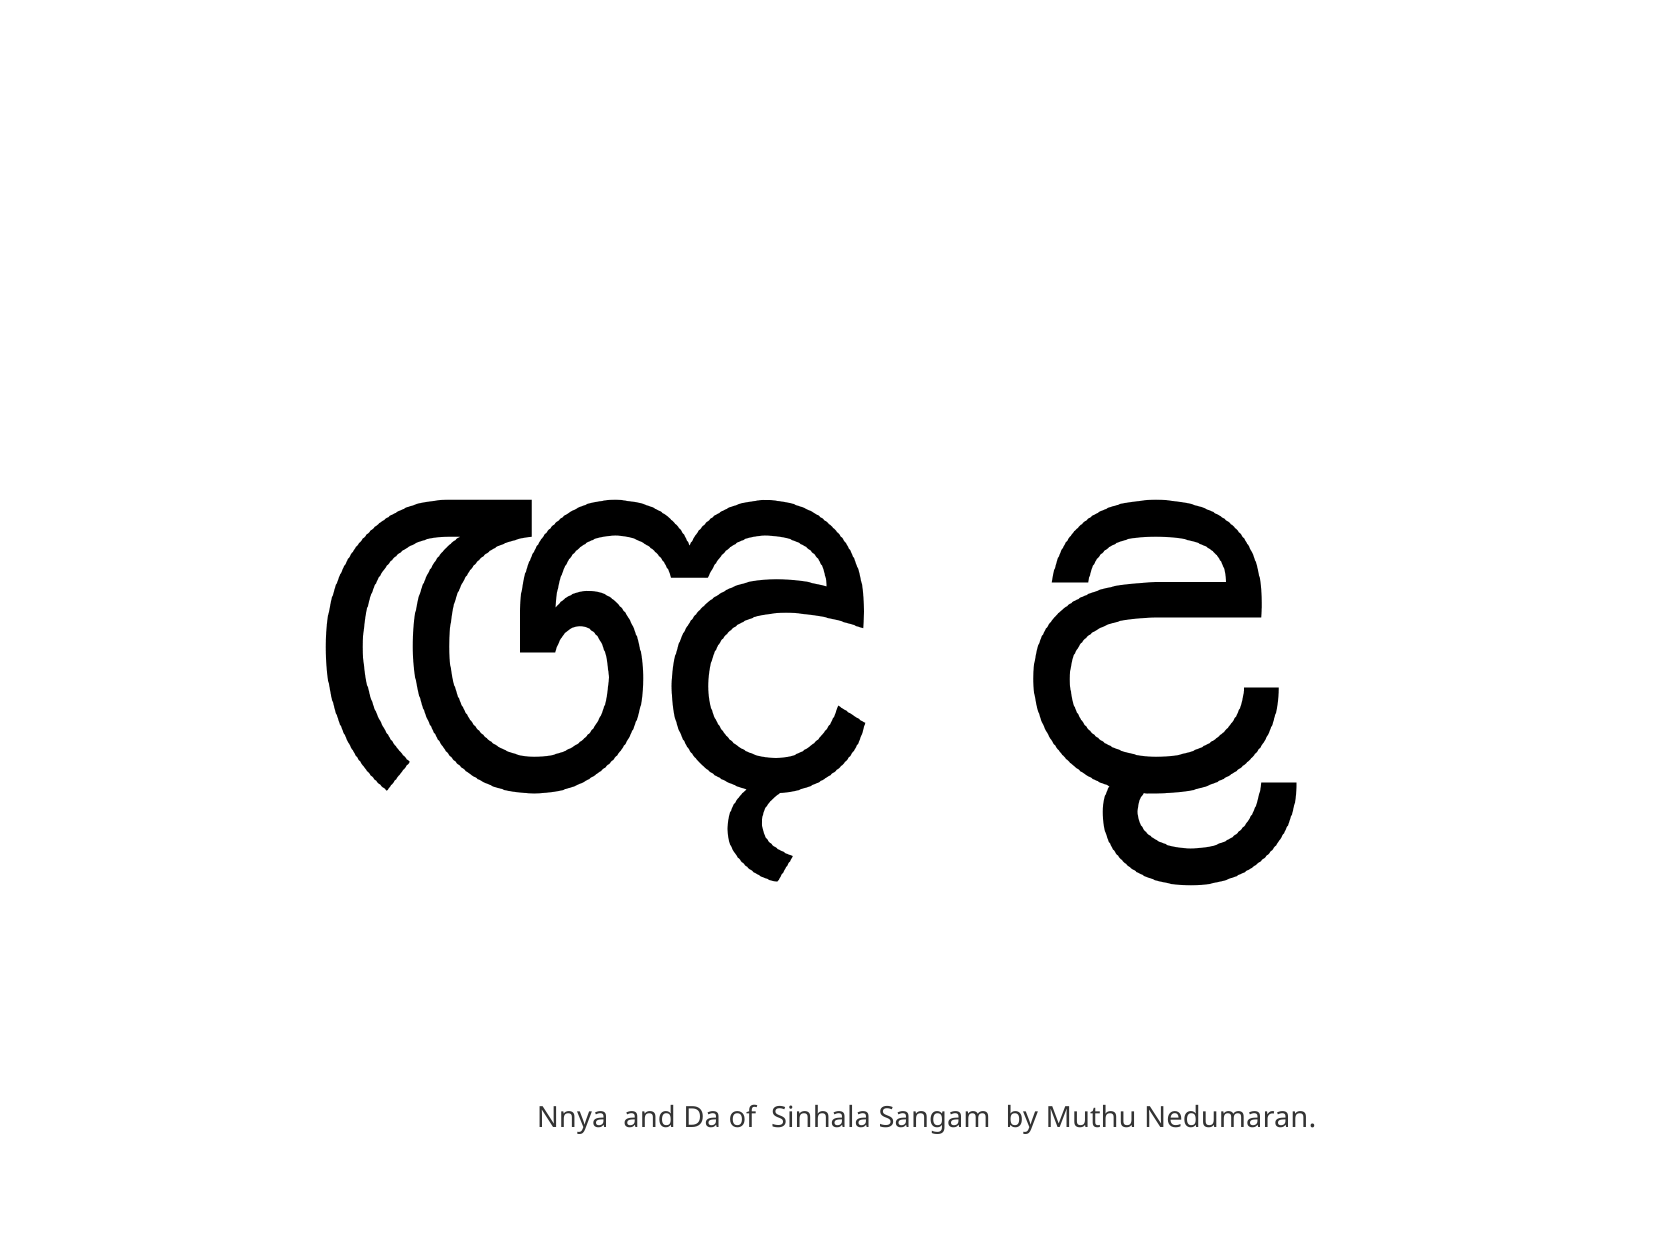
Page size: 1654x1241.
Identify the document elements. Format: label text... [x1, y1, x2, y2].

picture [285, 344, 1366, 997]
title Nnya and Da of Sinhala Sangam by Muthu Nedumaran. [536, 1005, 1654, 1213]
